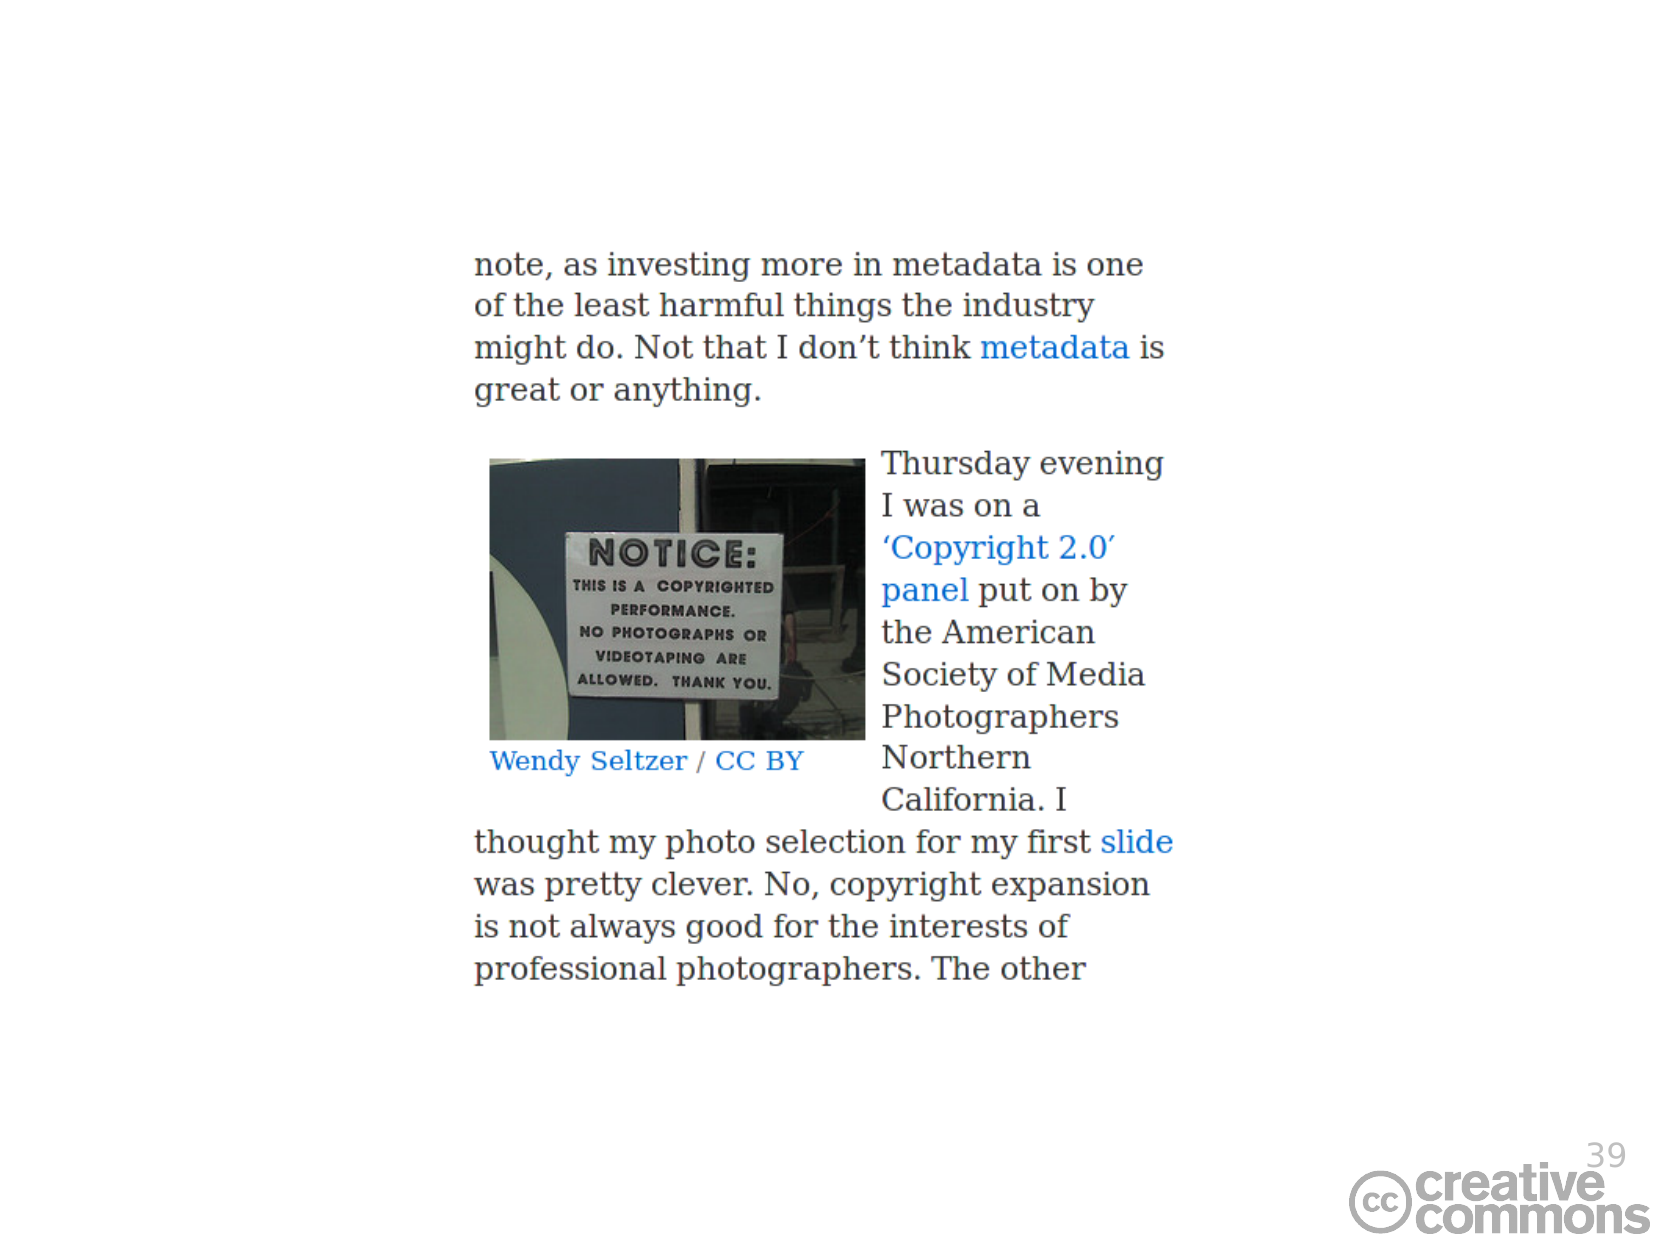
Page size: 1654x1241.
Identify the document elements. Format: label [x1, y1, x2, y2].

picture [424, 246, 1229, 994]
picture [1349, 1162, 1650, 1234]
